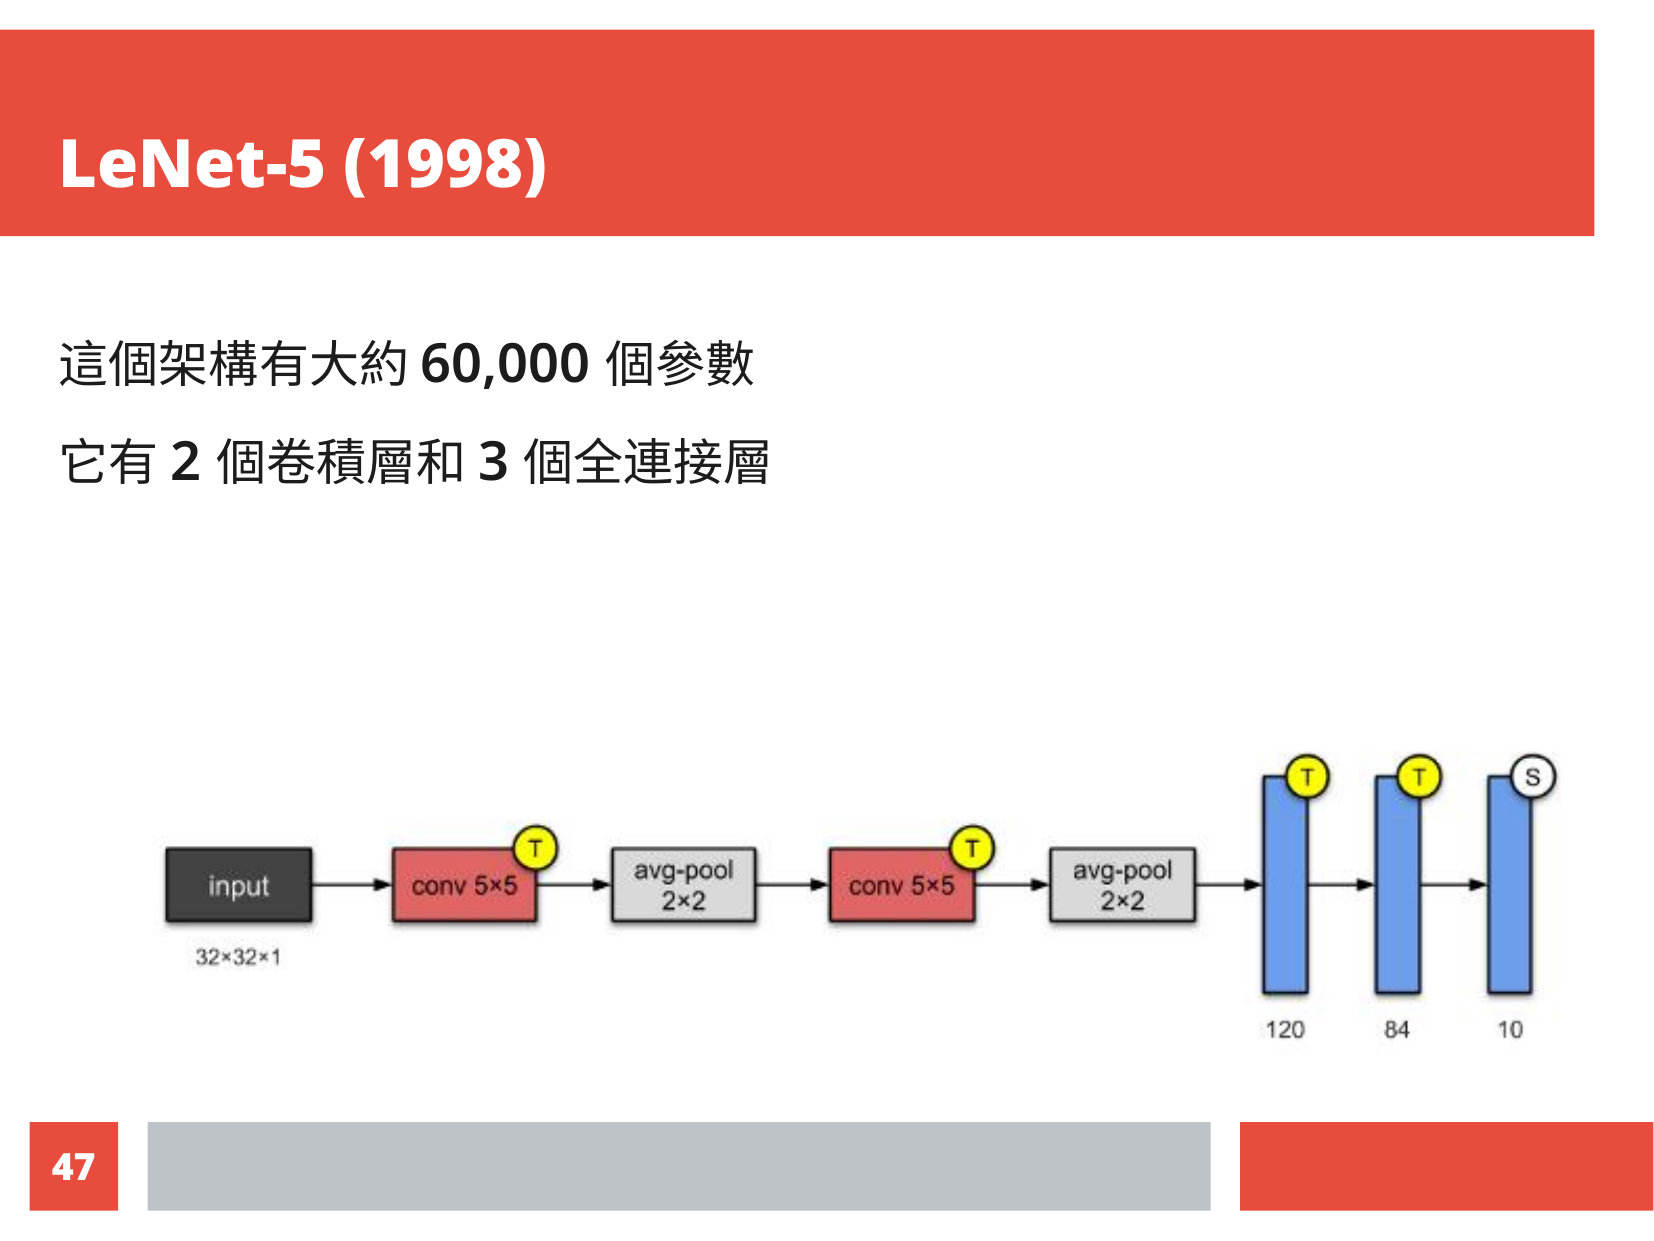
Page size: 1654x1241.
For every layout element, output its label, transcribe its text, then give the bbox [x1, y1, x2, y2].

list 這個架構有大約60,000個參數 它有2個卷積層和3個全連接層 [59, 324, 1565, 1093]
picture [120, 719, 1586, 1093]
title LeNet-5 (1998) [59, 59, 1595, 207]
